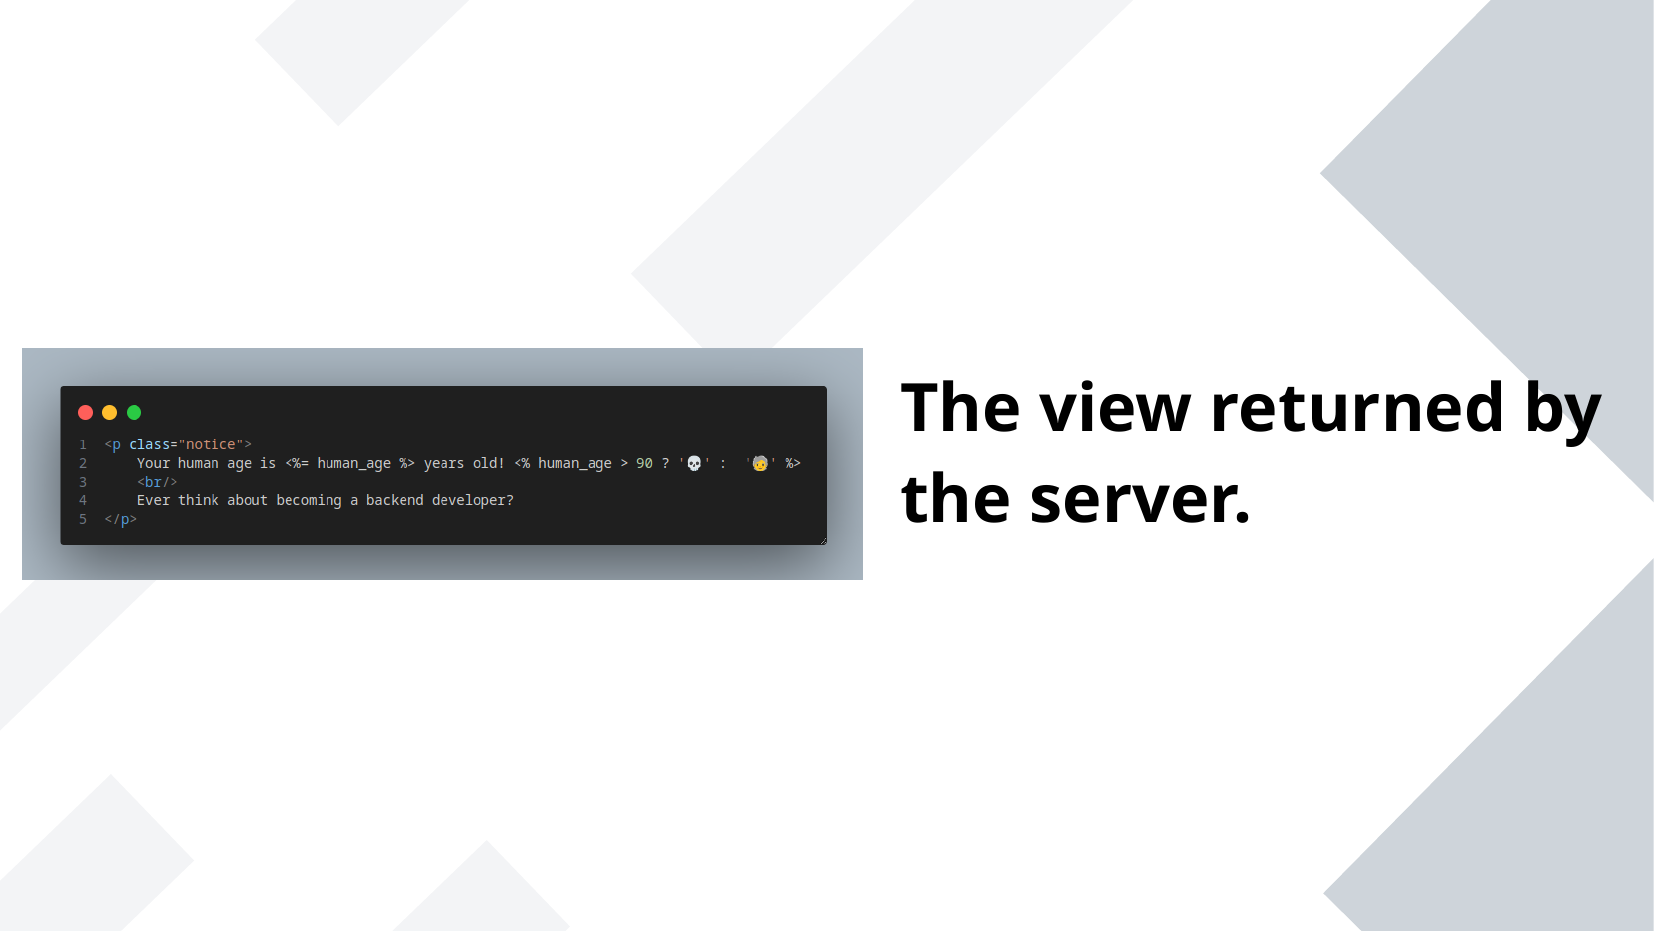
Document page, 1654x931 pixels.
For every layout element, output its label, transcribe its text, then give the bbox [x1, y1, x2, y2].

picture [22, 348, 863, 580]
title The view returned by the server. [900, 264, 1649, 638]
